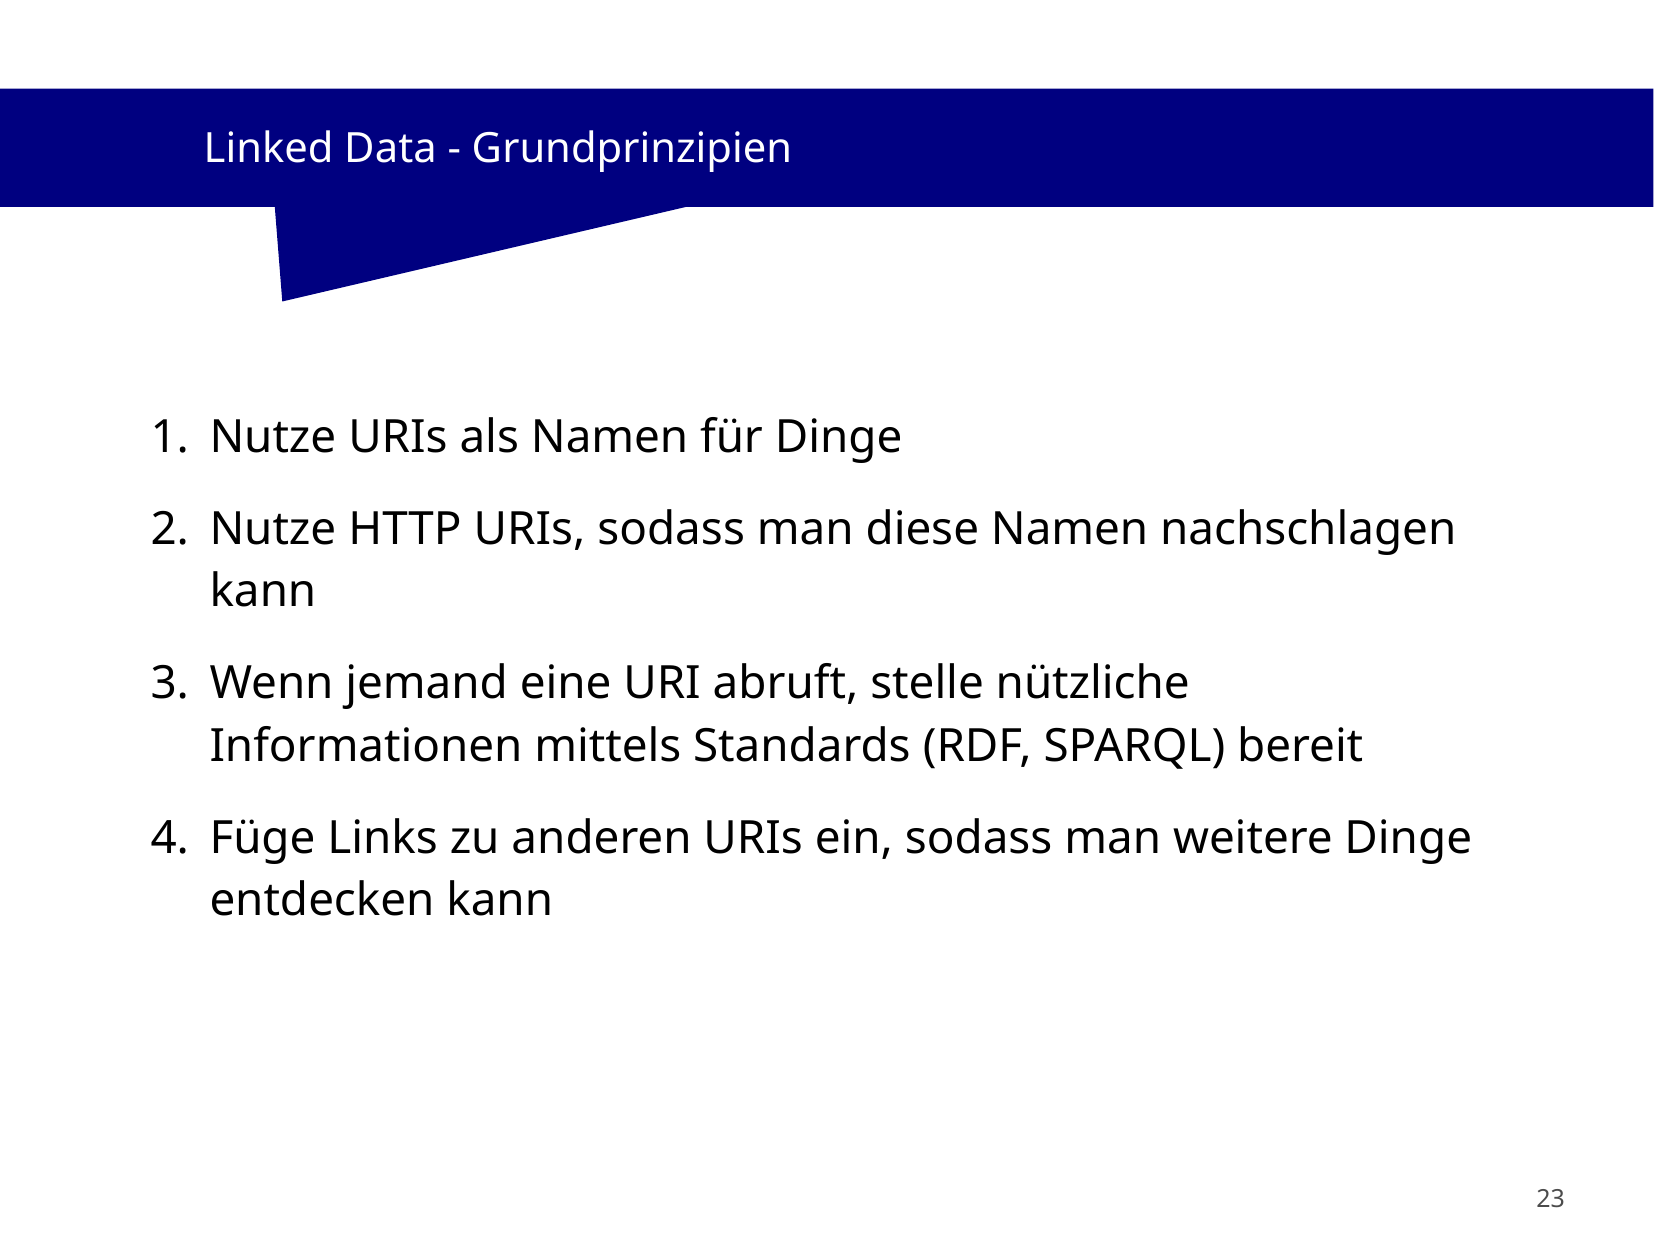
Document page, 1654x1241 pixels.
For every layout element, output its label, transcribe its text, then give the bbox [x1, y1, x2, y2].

text_box [0, 88, 1654, 302]
text_box Nutze URIs als Namen für Dinge Nutze HTTP URIs, sodass man diese Namen nachschlagen kann Wenn jemand eine URI abruft, stelle nützliche Informationen mittels Standards (RDF, SPARQL) bereit Füge Links zu anderen URIs ein, sodass man weitere Dinge entdecken kann [135, 395, 1524, 1010]
text_box Linked Data - Grundprinzipien [188, 109, 874, 184]
